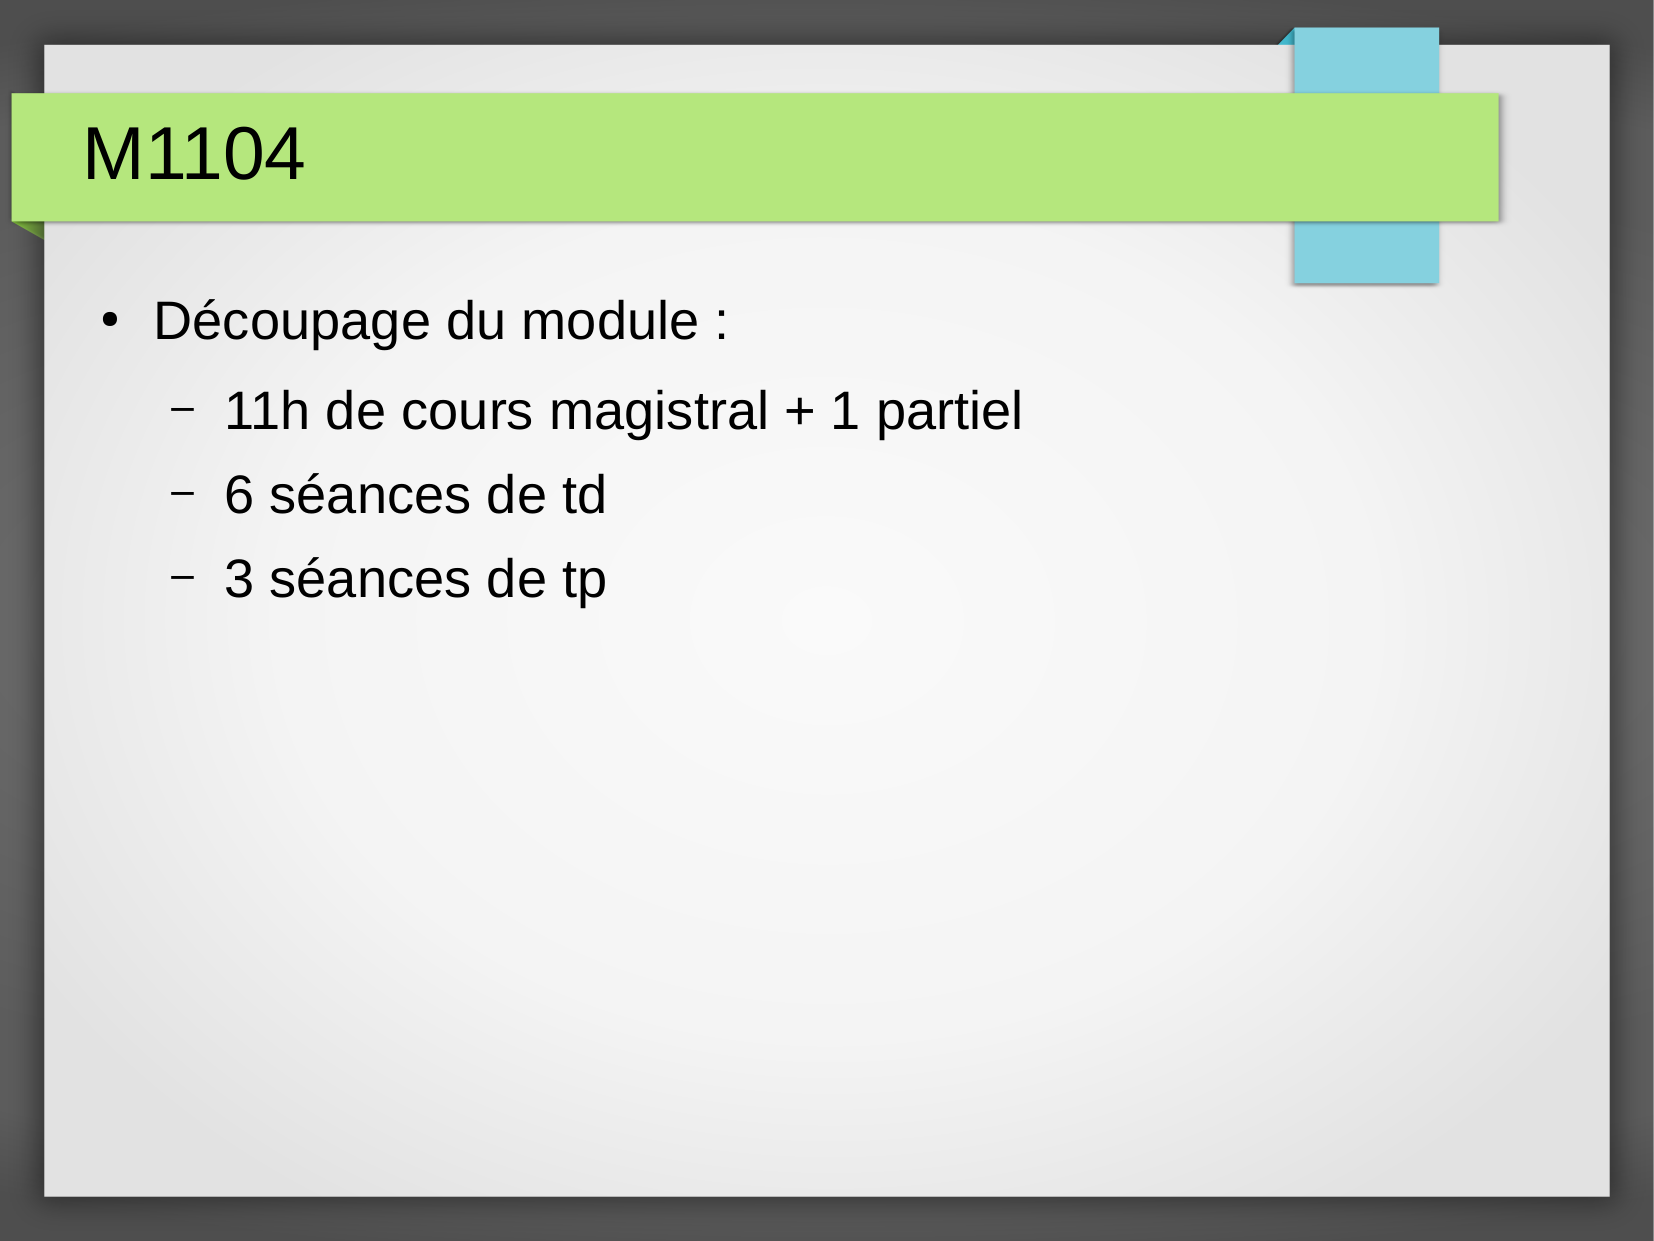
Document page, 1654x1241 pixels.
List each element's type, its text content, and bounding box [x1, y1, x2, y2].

title M1104 [82, 94, 1264, 213]
list Découpage du module : 11h de cours magistral + 1 partiel 6 séances de td 3 séances de tp [82, 290, 1571, 1010]
picture [0, 0, 1654, 1241]
